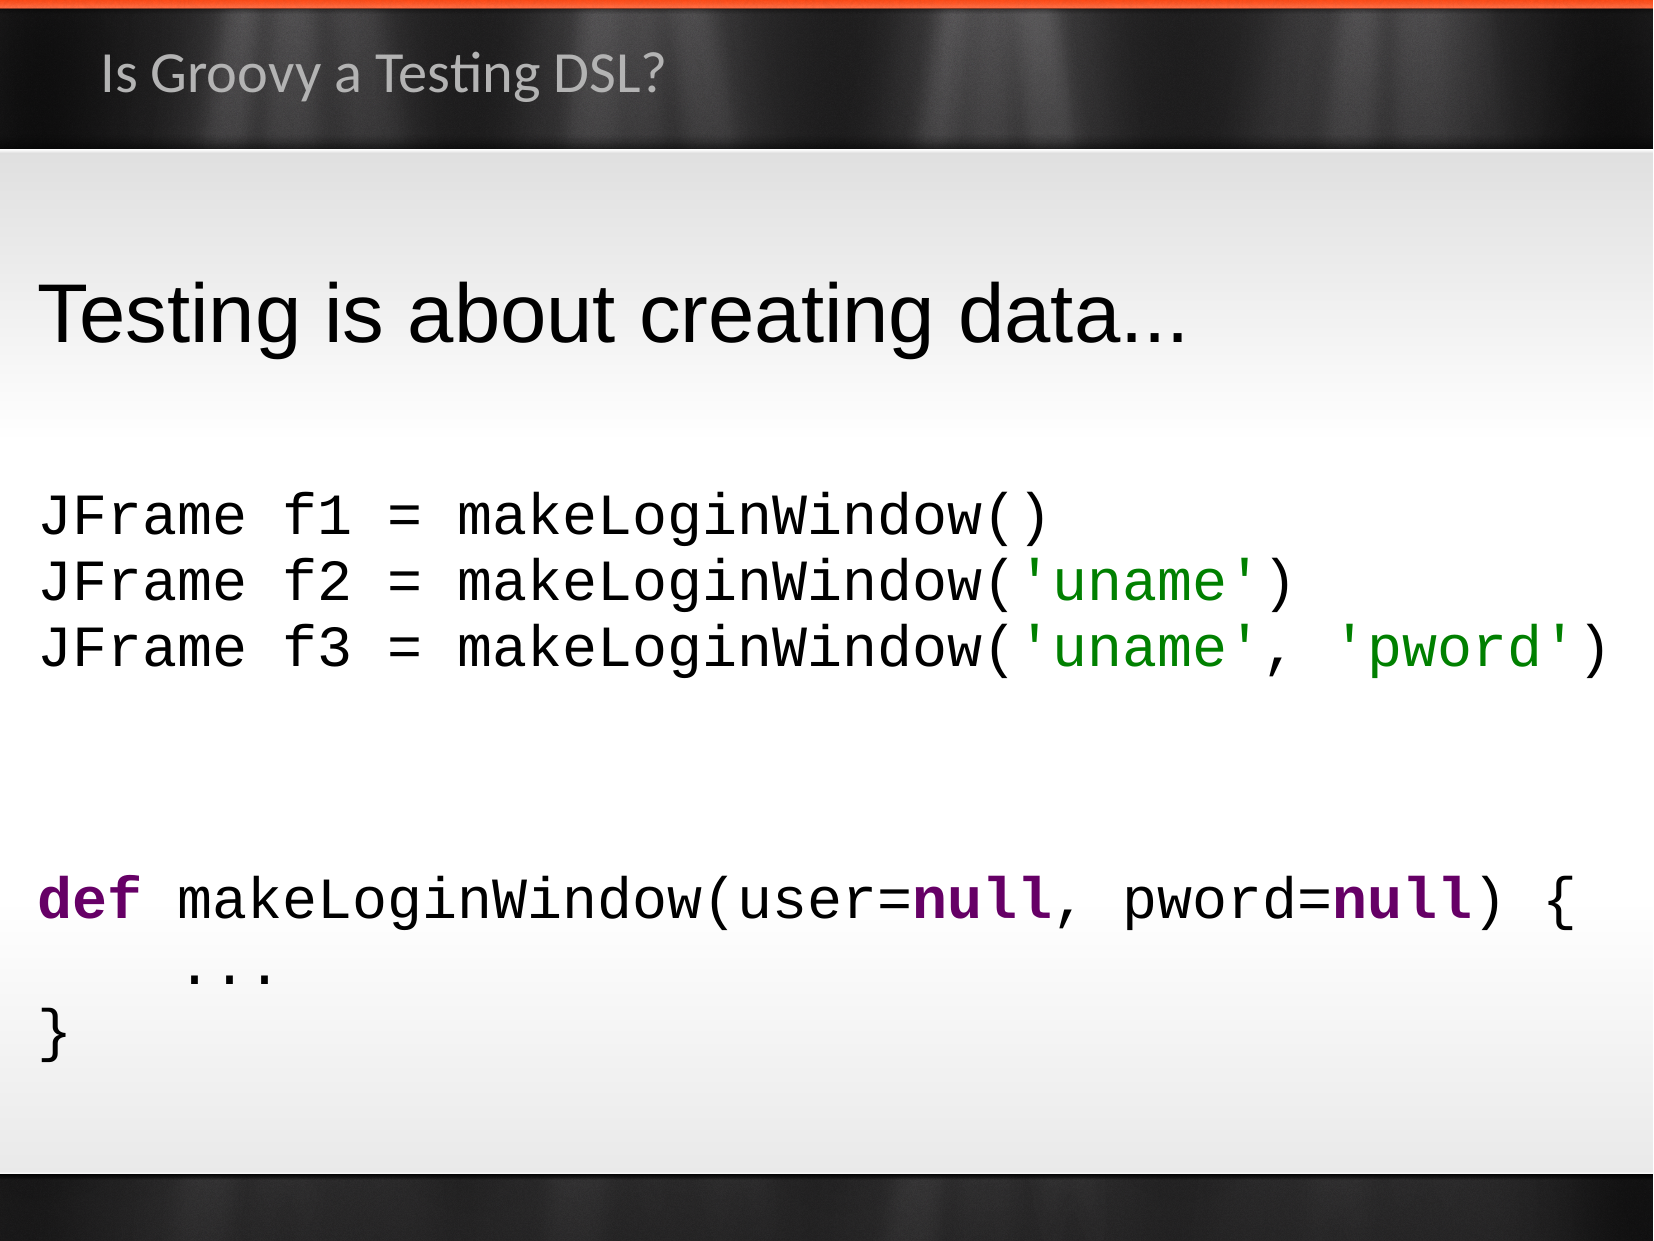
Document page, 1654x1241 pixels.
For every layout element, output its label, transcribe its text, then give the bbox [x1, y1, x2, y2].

picture [0, 0, 1653, 1241]
list Testing is about creating data... JFrame f1 = makeLoginWindow() JFrame f2 = makeLoginWindow('uname') JFrame f3 = makeLoginWindow('uname', 'pword') def makeLoginWindow(user=null, pword=null) { ... } [37, 267, 1653, 1114]
title Is Groovy a Testing DSL? [100, 6, 1588, 151]
